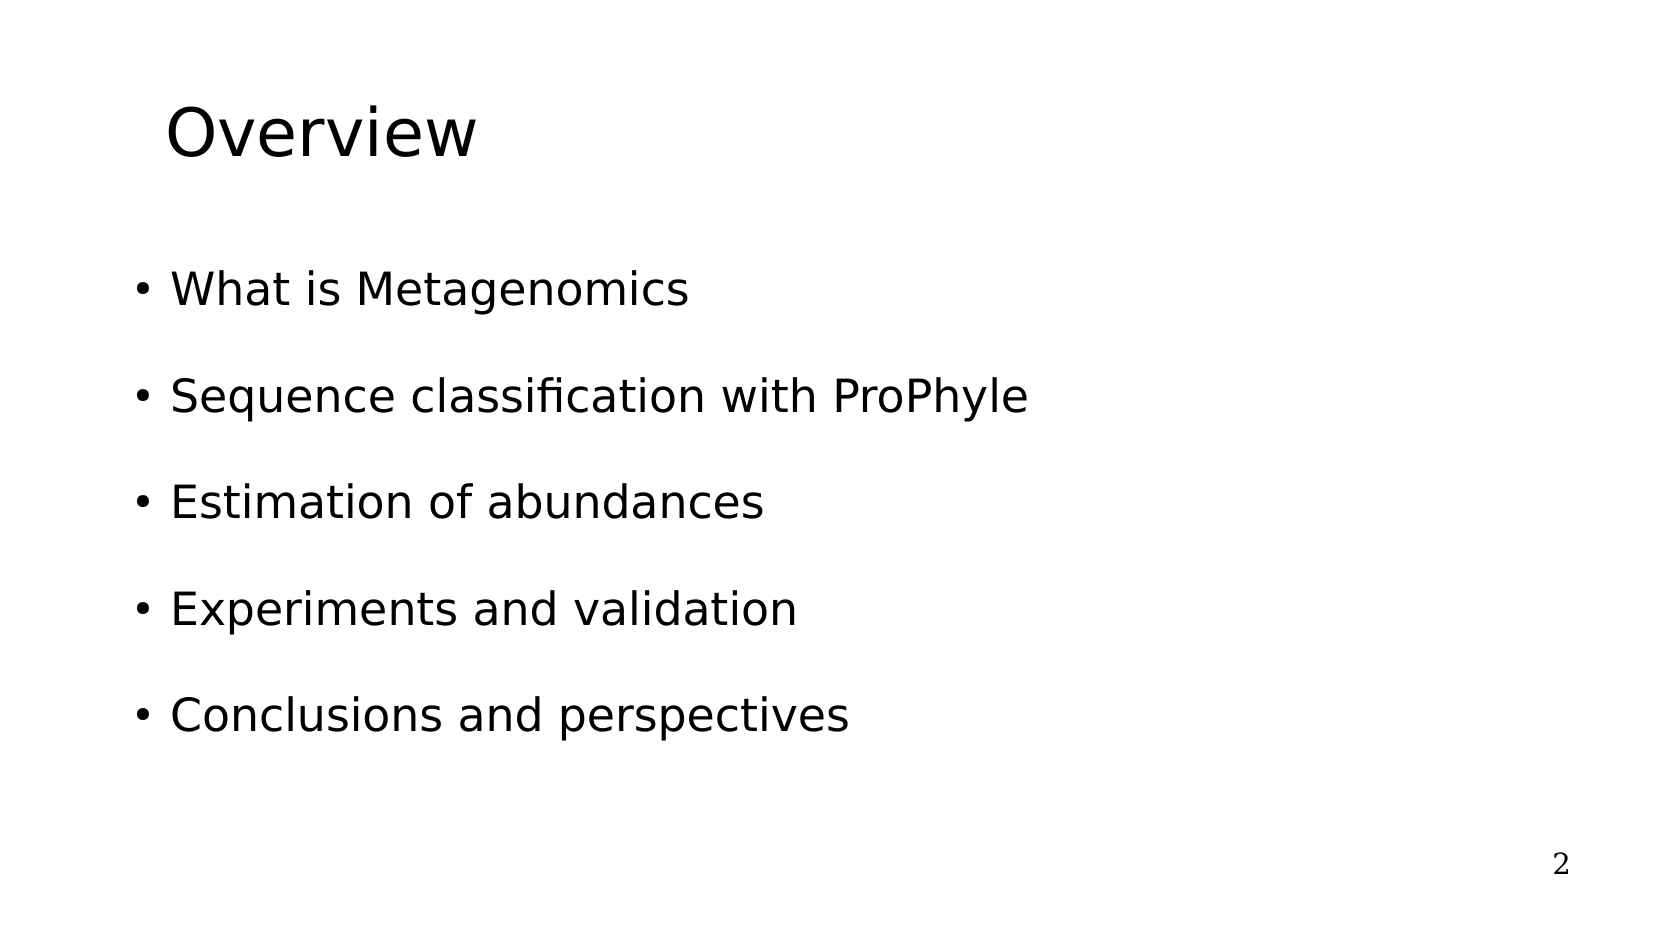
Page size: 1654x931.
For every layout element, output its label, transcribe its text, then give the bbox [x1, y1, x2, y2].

text_box What is Metagenomics Sequence classification with ProPhyle Estimation of abundances Experiments and validation Conclusions and perspectives [120, 255, 1565, 751]
title Overview [150, 45, 1654, 225]
